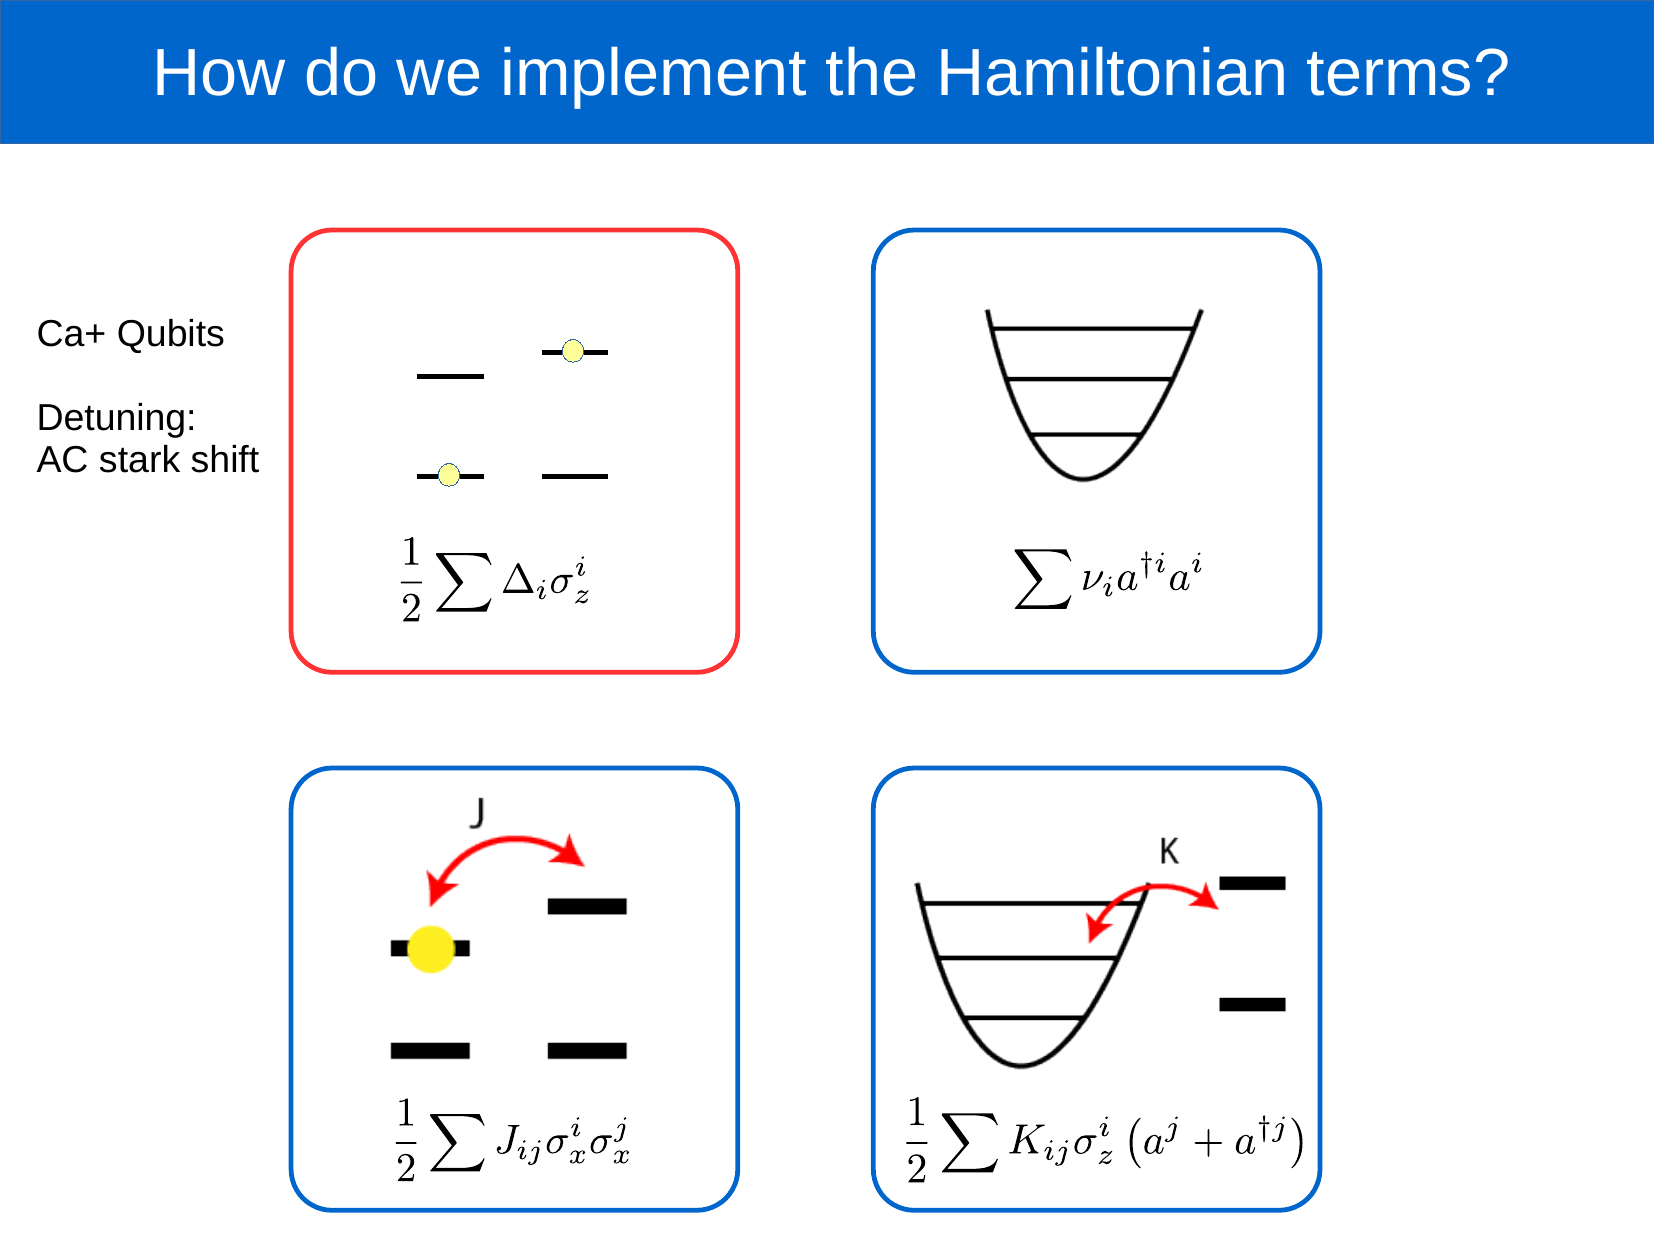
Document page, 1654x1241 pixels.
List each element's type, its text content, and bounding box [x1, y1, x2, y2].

text_box [395, 1098, 632, 1182]
picture [342, 791, 705, 1110]
text_box [1012, 545, 1203, 614]
title How do we implement the Hamiltonian terms? [0, 2, 1654, 144]
text_box [400, 536, 591, 622]
text_box Ca+ Qubits Detuning: AC stark shift [21, 305, 275, 488]
text_box [562, 339, 584, 363]
text_box [438, 463, 460, 487]
picture [926, 276, 1231, 509]
picture [879, 815, 1304, 1114]
text_box [906, 1096, 1309, 1183]
